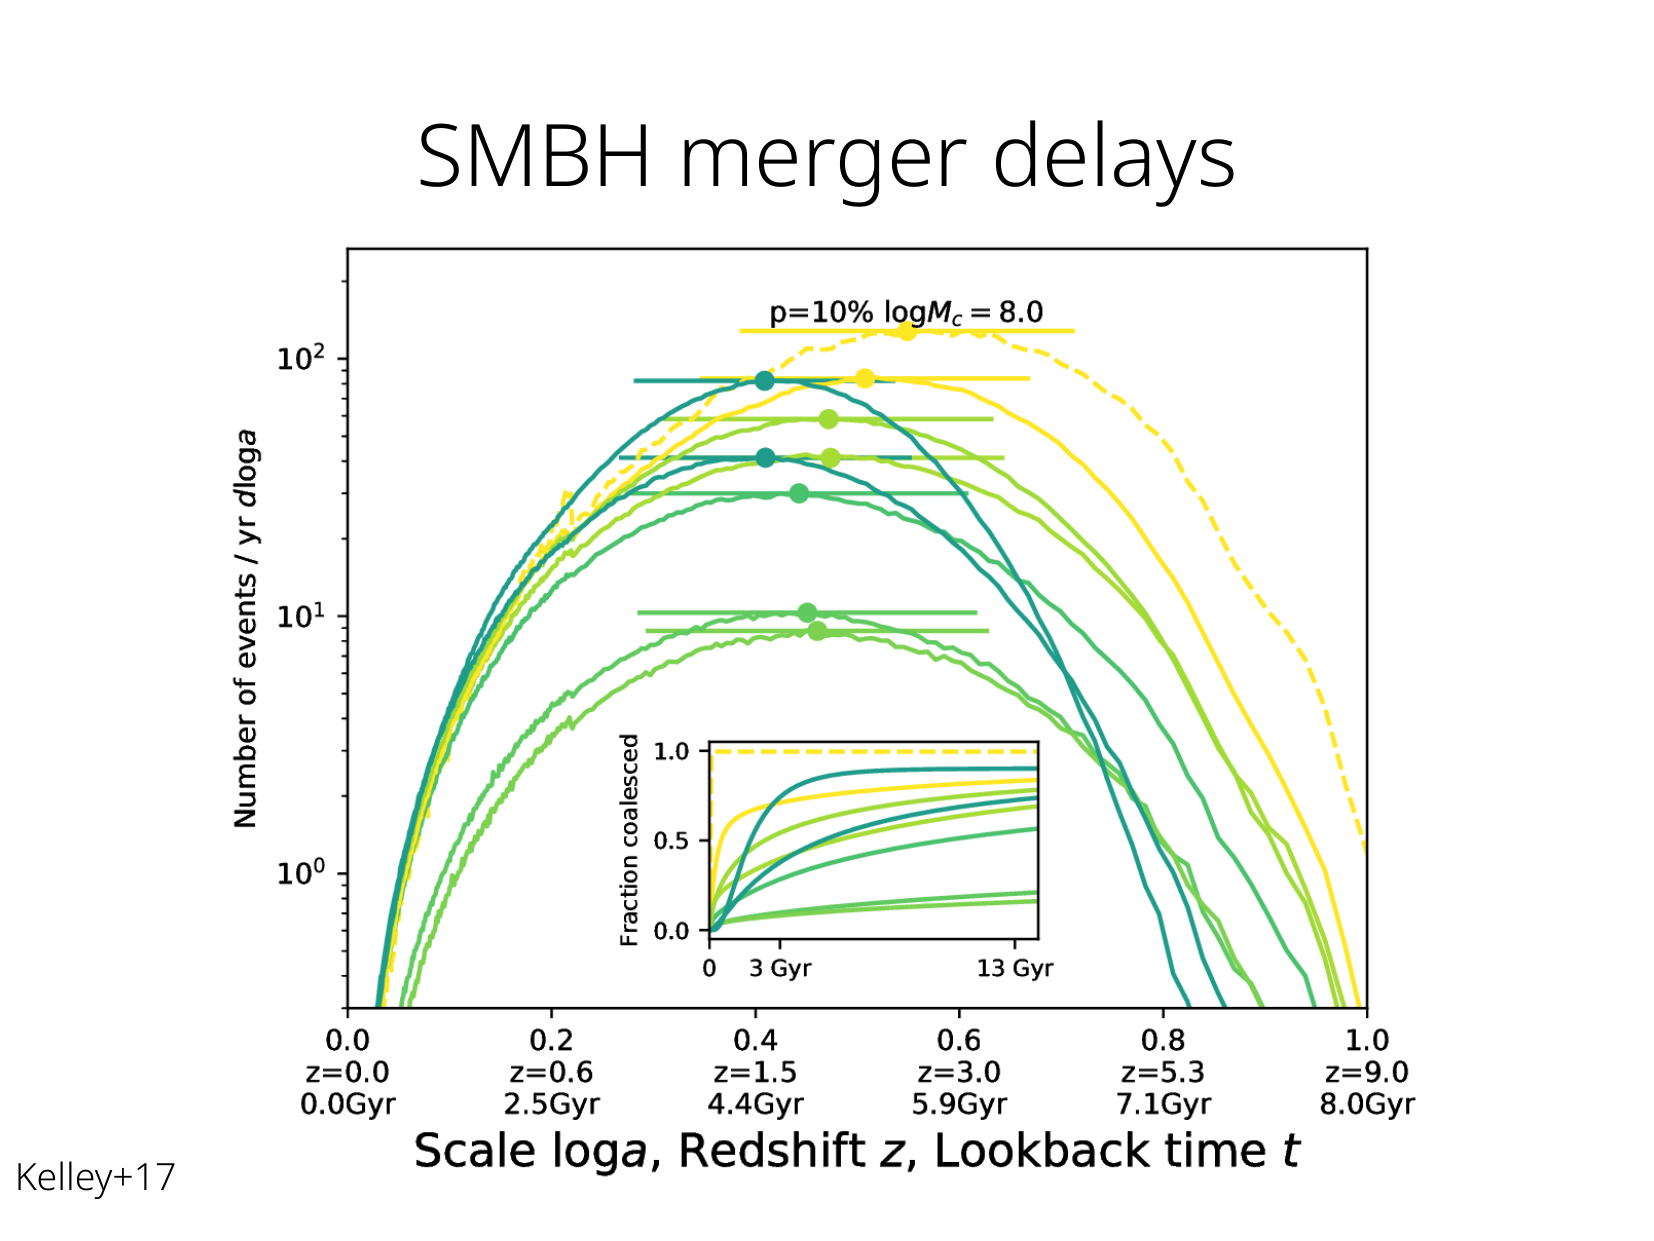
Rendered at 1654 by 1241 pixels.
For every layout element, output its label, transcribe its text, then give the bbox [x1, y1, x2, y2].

picture [213, 218, 1436, 1201]
title SMBH merger delays [82, 49, 1571, 257]
text_box Kelley+17 [0, 1143, 226, 1201]
